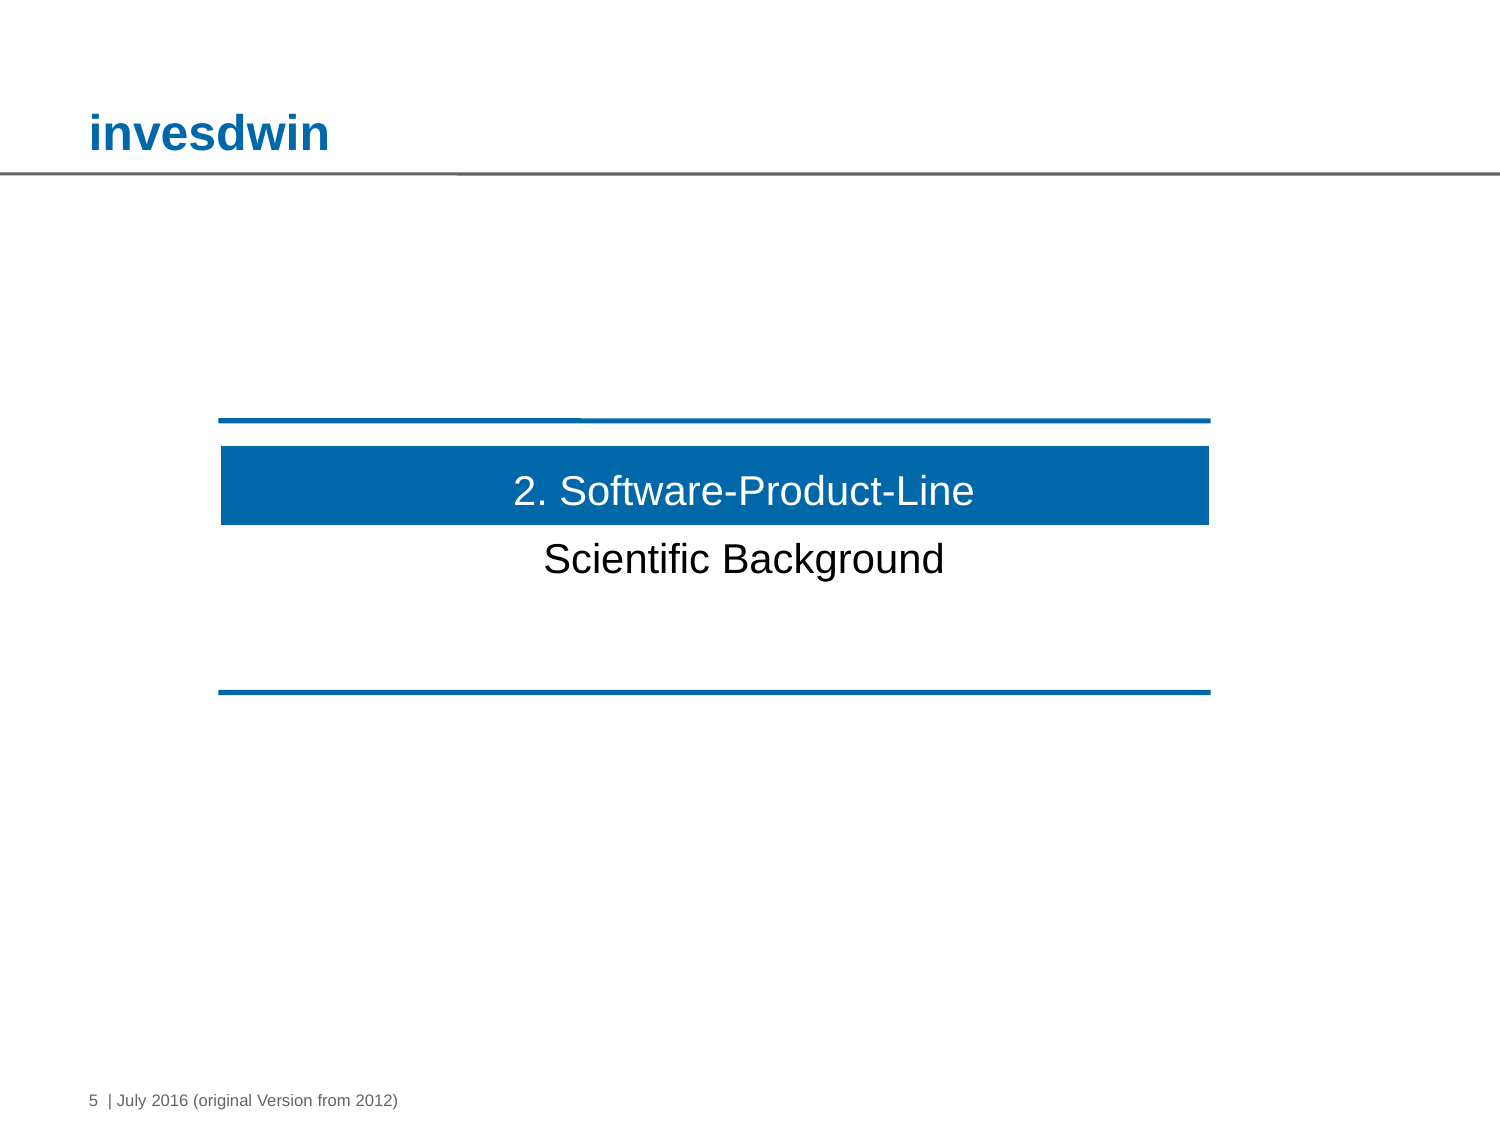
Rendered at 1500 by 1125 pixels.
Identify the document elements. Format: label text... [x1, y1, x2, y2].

text_box [218, 444, 1211, 456]
text_box 2. Software-Product-Line Scientific Background [88, 456, 1400, 693]
title invesdwin [0, 40, 1223, 168]
